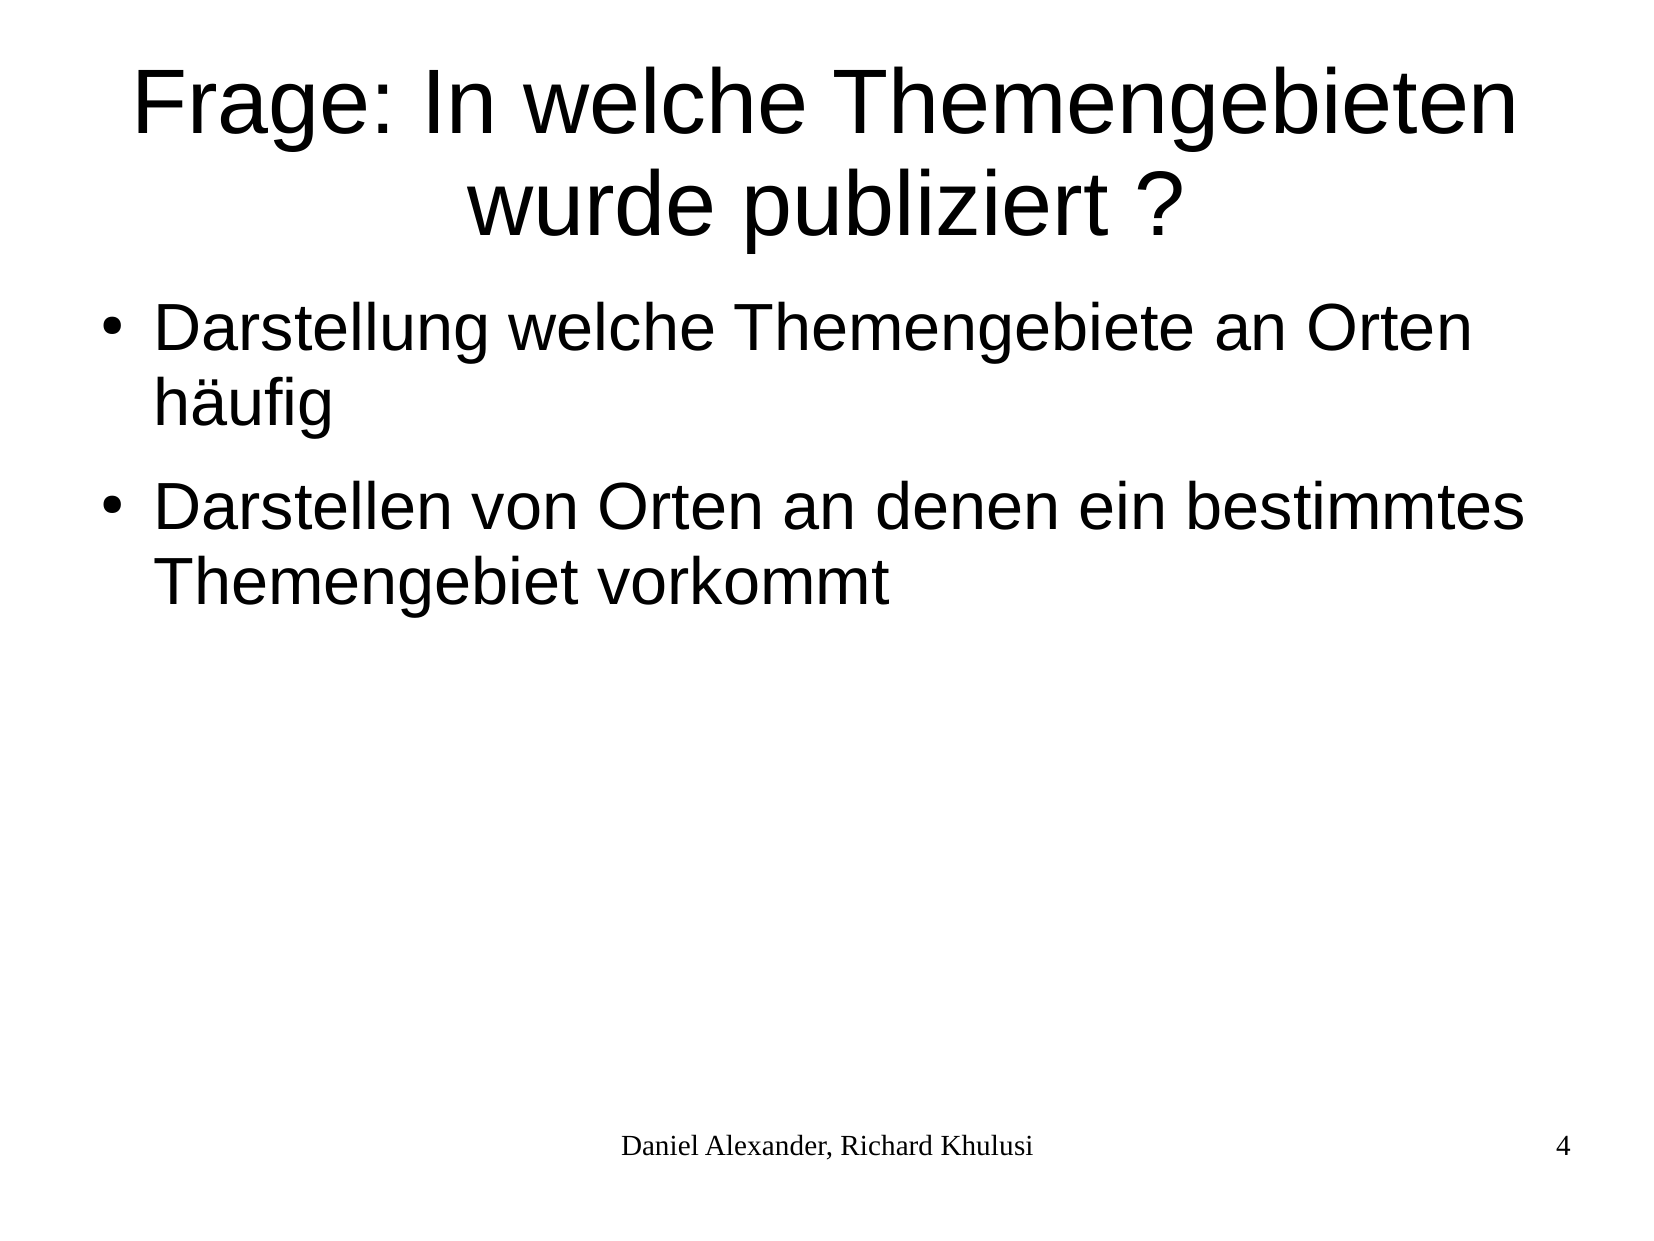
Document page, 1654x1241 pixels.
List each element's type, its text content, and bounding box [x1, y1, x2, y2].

list Darstellung welche Themengebiete an Orten häufig Darstellen von Orten an denen ein bestimmtes Themengebiet vorkommt [82, 290, 1571, 1010]
title Frage: In welche Themengebieten wurde publiziert ? [82, 49, 1571, 257]
